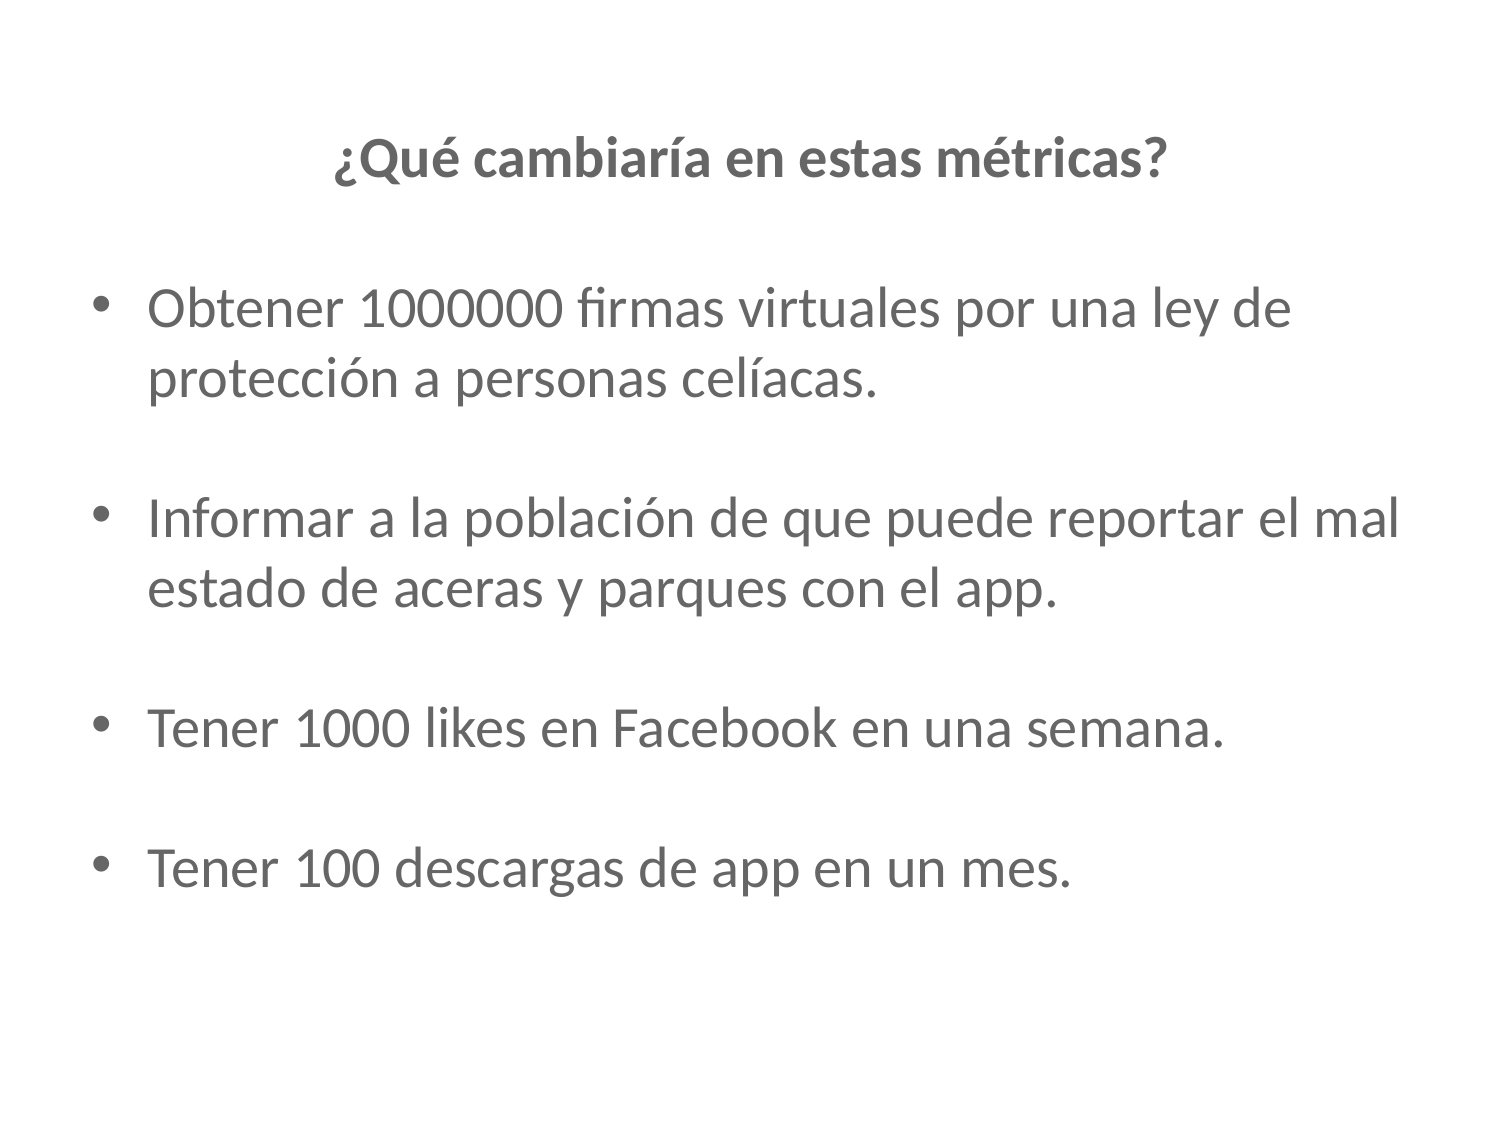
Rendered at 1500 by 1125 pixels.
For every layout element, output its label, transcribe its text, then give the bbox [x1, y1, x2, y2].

text_box ¿Qué cambiaría en estas métricas? [76, 60, 1427, 248]
text_box Obtener 1000000 firmas virtuales por una ley de protección a personas celíacas. Informar a la población de que puede reportar el mal estado de aceras y parques con el app. Tener 1000 likes en Facebook en una semana. Tener 100 descargas de app en un mes. [76, 261, 1427, 923]
